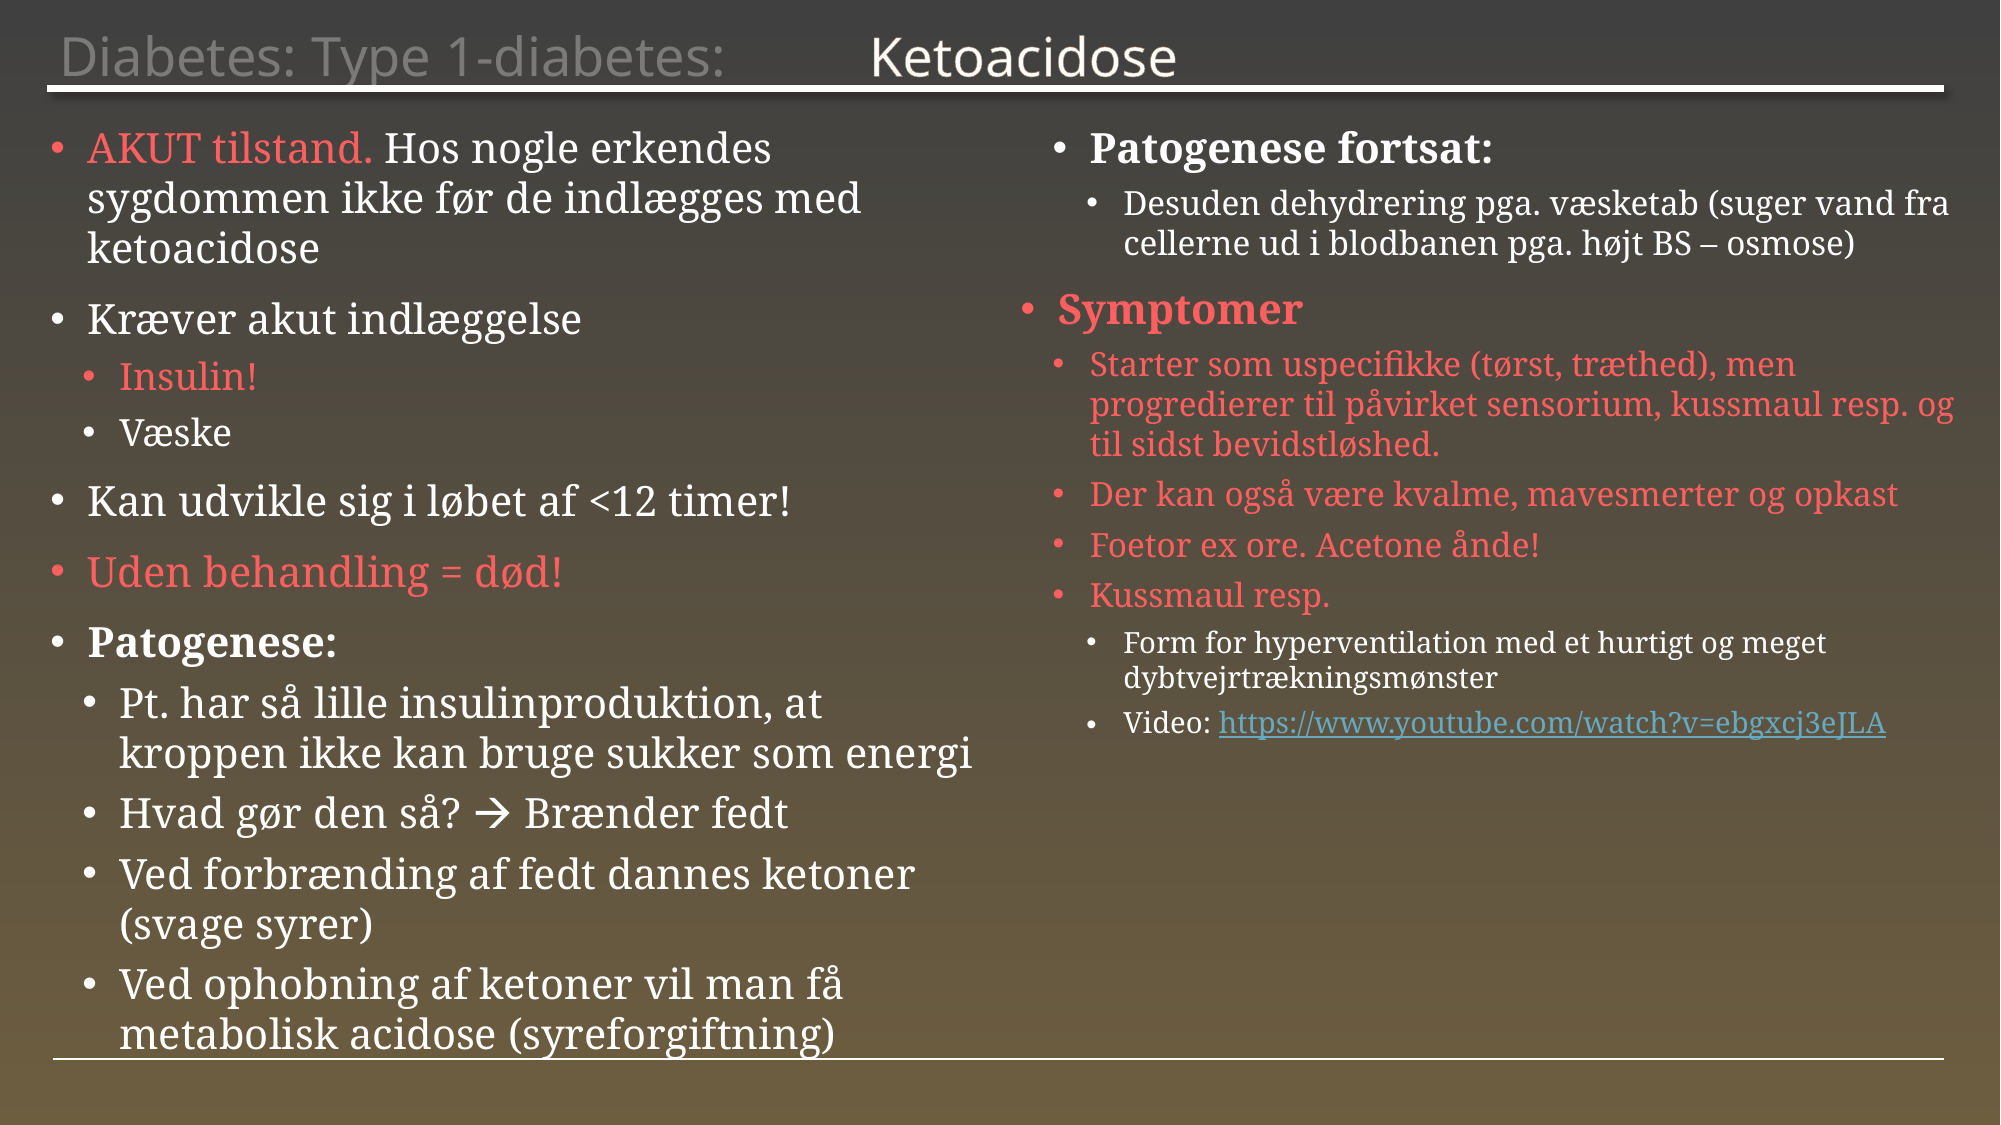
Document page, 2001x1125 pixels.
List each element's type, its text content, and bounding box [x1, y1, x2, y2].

list AKUT tilstand. Hos nogle erkendes sygdommen ikke før de indlægges med ketoacidose Kræver akut indlæggelse Insulin! Væske Kan udvikle sig i løbet af <12 timer! Uden behandling = død! Patogenese: Pt. har så lille insulinproduktion, at kroppen ikke kan bruge sukker som energi Hvad gør den så?  Brænder fedt Ved forbrænding af fedt dannes ketoner (svage syrer) Ved ophobning af ketoner vil man få metabolisk acidose (syreforgiftning) [50, 121, 989, 1043]
text_box Patogenese fortsat: Desuden dehydrering pga. væsketab (suger vand fra cellerne ud i blodbanen pga. højt BS – osmose) Symptomer Starter som uspecifikke (tørst, træthed), men progredierer til påvirket sensorium, kussmaul resp. og til sidst bevidstløshed. Der kan også være kvalme, mavesmerter og opkast Foetor ex ore. Acetone ånde! Kussmaul resp. Form for hyperventilation med et hurtigt og meget dybtvejrtrækningsmønster Video: https://www.youtube.com/watch?v=ebgxcj3eJLA [1020, 121, 1959, 1003]
title Diabetes: Type 1-diabetes: [59, 29, 868, 89]
subtitle Ketoacidose [868, 29, 1801, 89]
